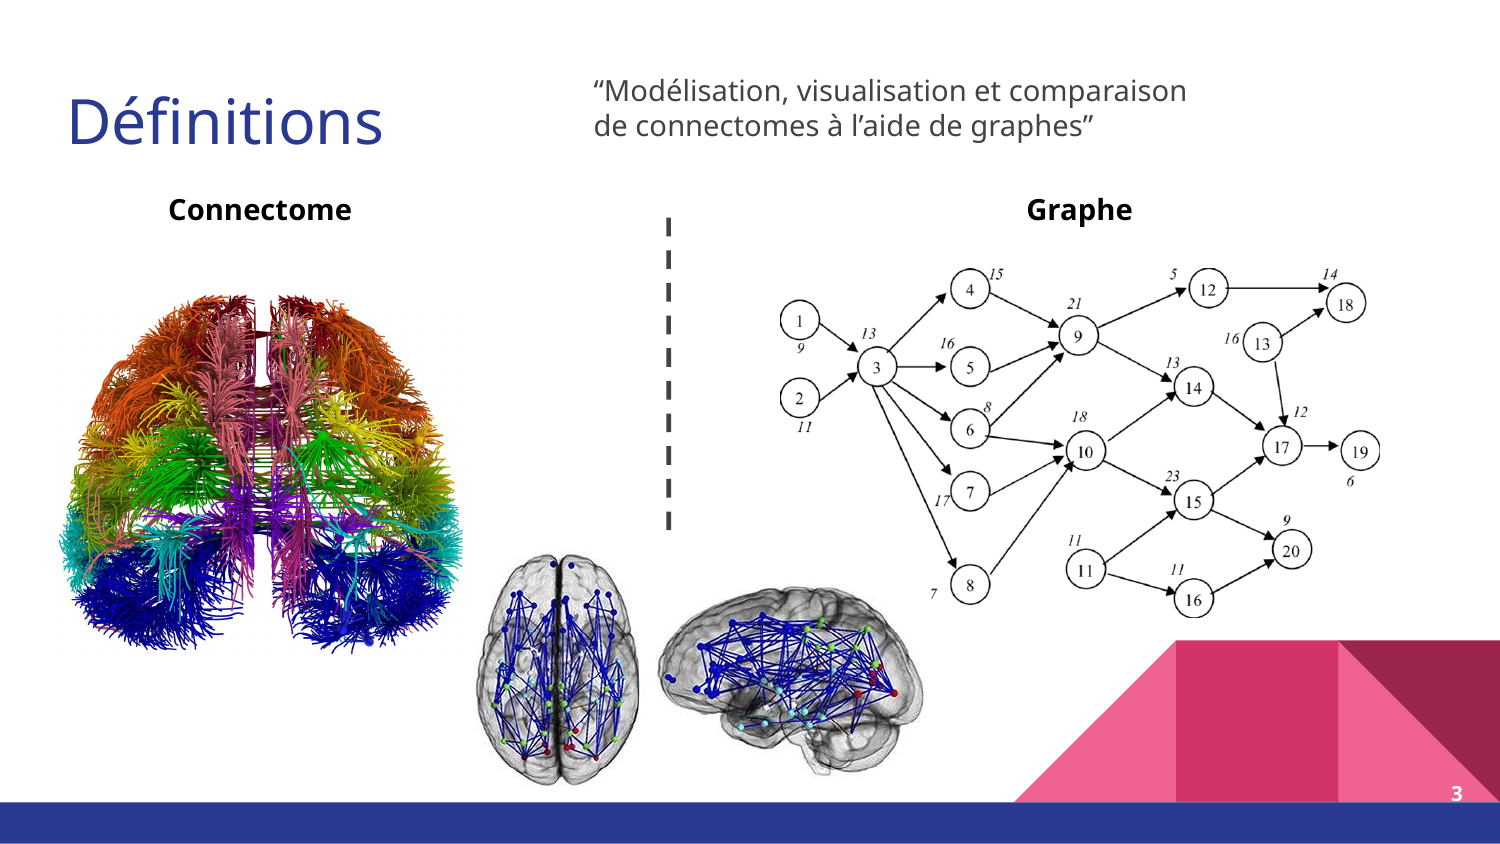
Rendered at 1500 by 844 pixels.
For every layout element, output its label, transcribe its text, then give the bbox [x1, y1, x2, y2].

picture [51, 290, 470, 658]
text_box Connectome [129, 176, 391, 250]
text_box Graphe [948, 176, 1211, 250]
text_box “Modélisation, visualisation et comparaison de connectomes à l’aide de graphes” [578, 57, 1237, 157]
slide_number <number> [1387, 762, 1478, 828]
title Définitions [51, 67, 476, 167]
picture [475, 268, 1380, 786]
